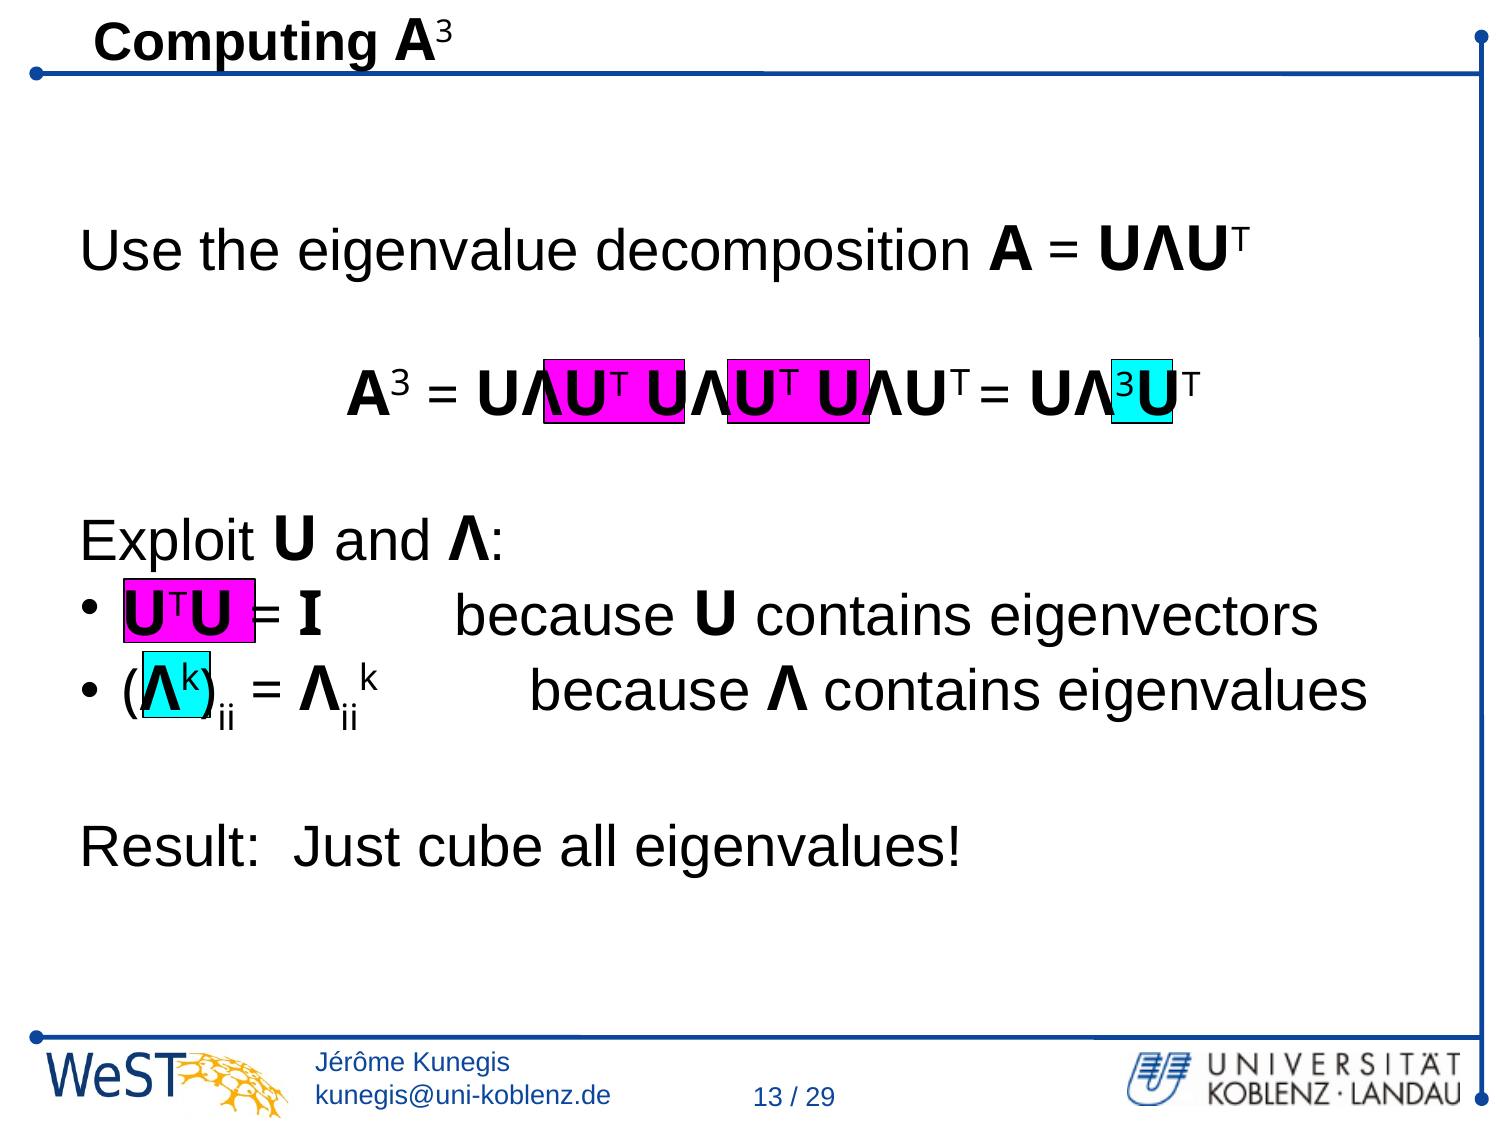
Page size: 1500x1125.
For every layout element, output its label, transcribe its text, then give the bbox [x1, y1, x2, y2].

picture [1127, 1052, 1460, 1106]
text_box Computing A3 [78, 0, 1477, 74]
picture [41, 1046, 302, 1118]
text_box Use the eigenvalue decomposition A = UΛUT A3 = UΛUT UΛUT UΛUT = UΛ3UT Exploit U and Λ: UTU = I because U contains eigenvectors (Λk)ii = Λiik because Λ contains eigenvalues Result: Just cube all eigenvalues! [65, 200, 1483, 1005]
